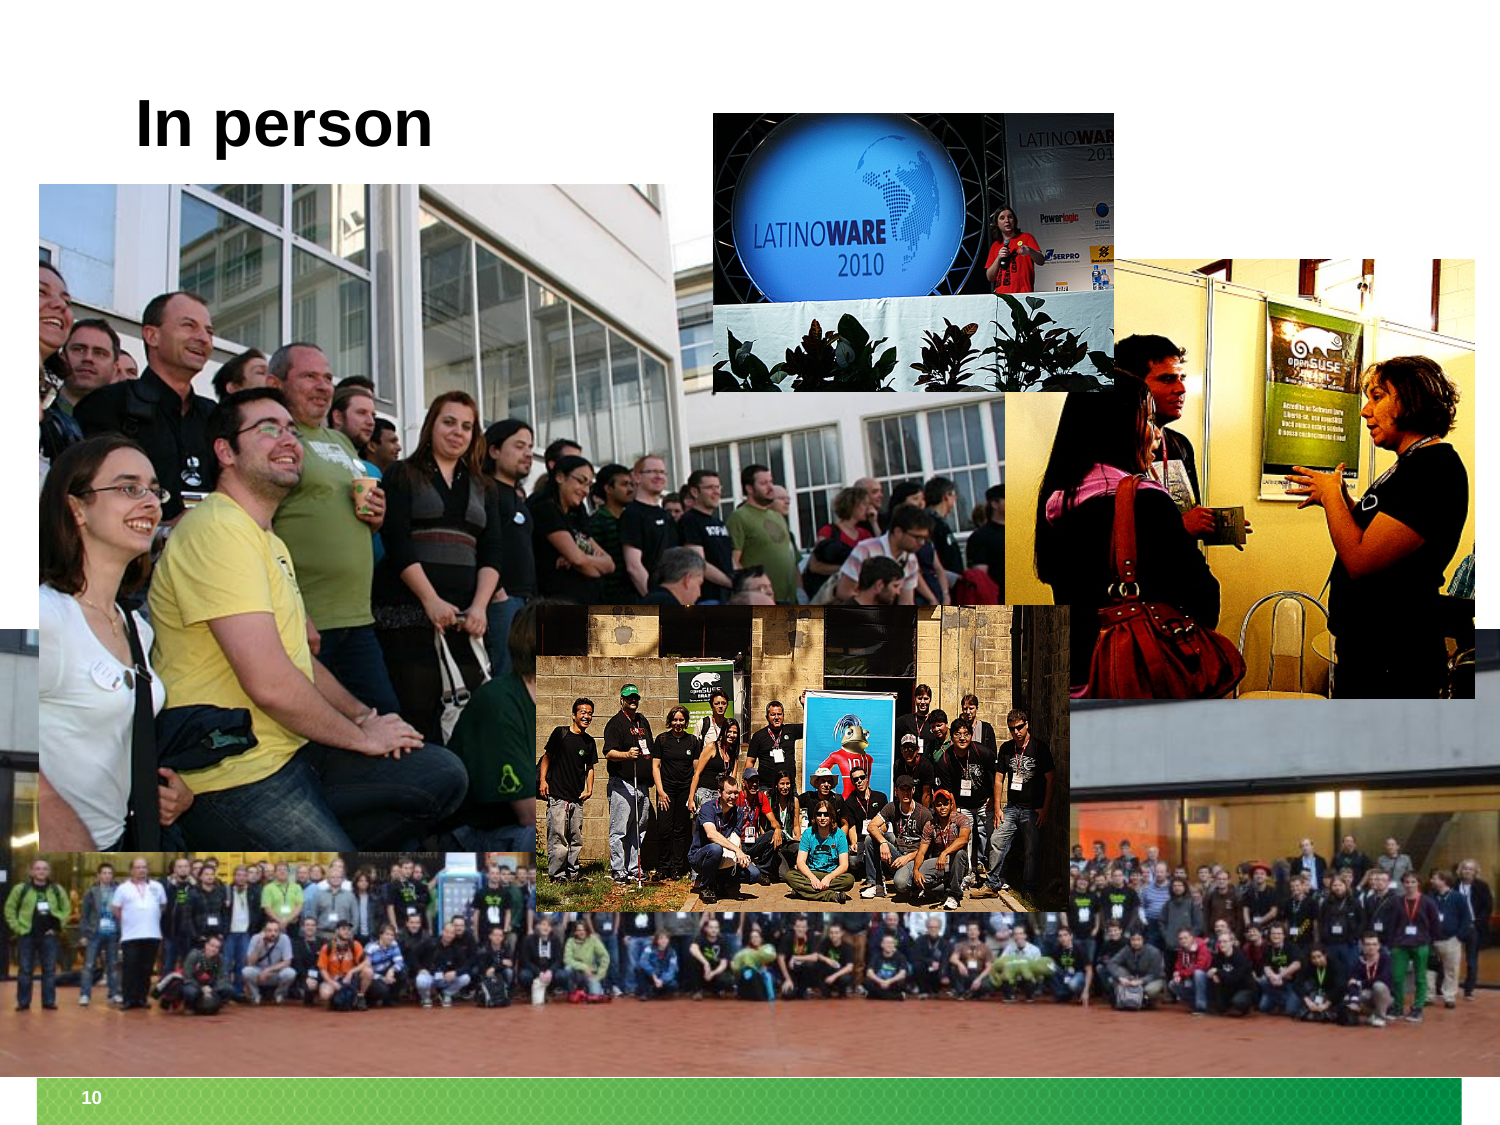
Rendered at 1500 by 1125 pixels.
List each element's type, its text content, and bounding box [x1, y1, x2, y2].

picture [36, 1078, 1462, 1125]
picture [0, 113, 1500, 1077]
title In person [135, 41, 1372, 204]
